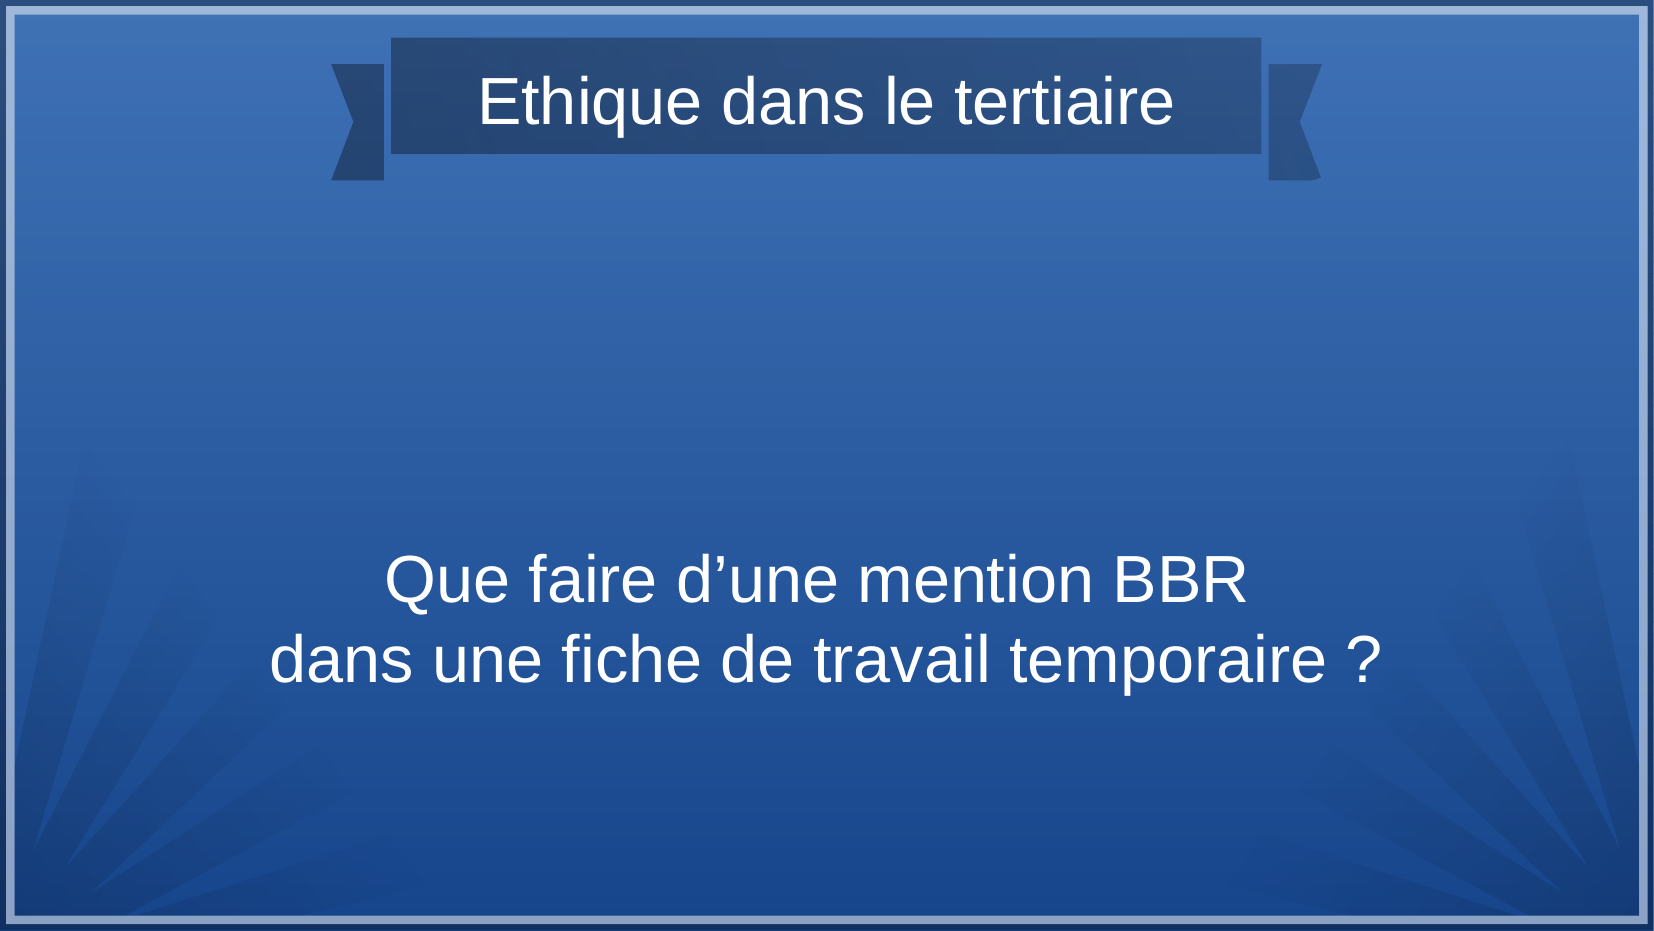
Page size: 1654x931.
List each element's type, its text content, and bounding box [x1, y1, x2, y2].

text_box Que faire d’une mention BBR dans une fiche de travail temporaire ? [82, 534, 1571, 697]
text_box Ethique dans le tertiaire [82, 45, 1571, 150]
